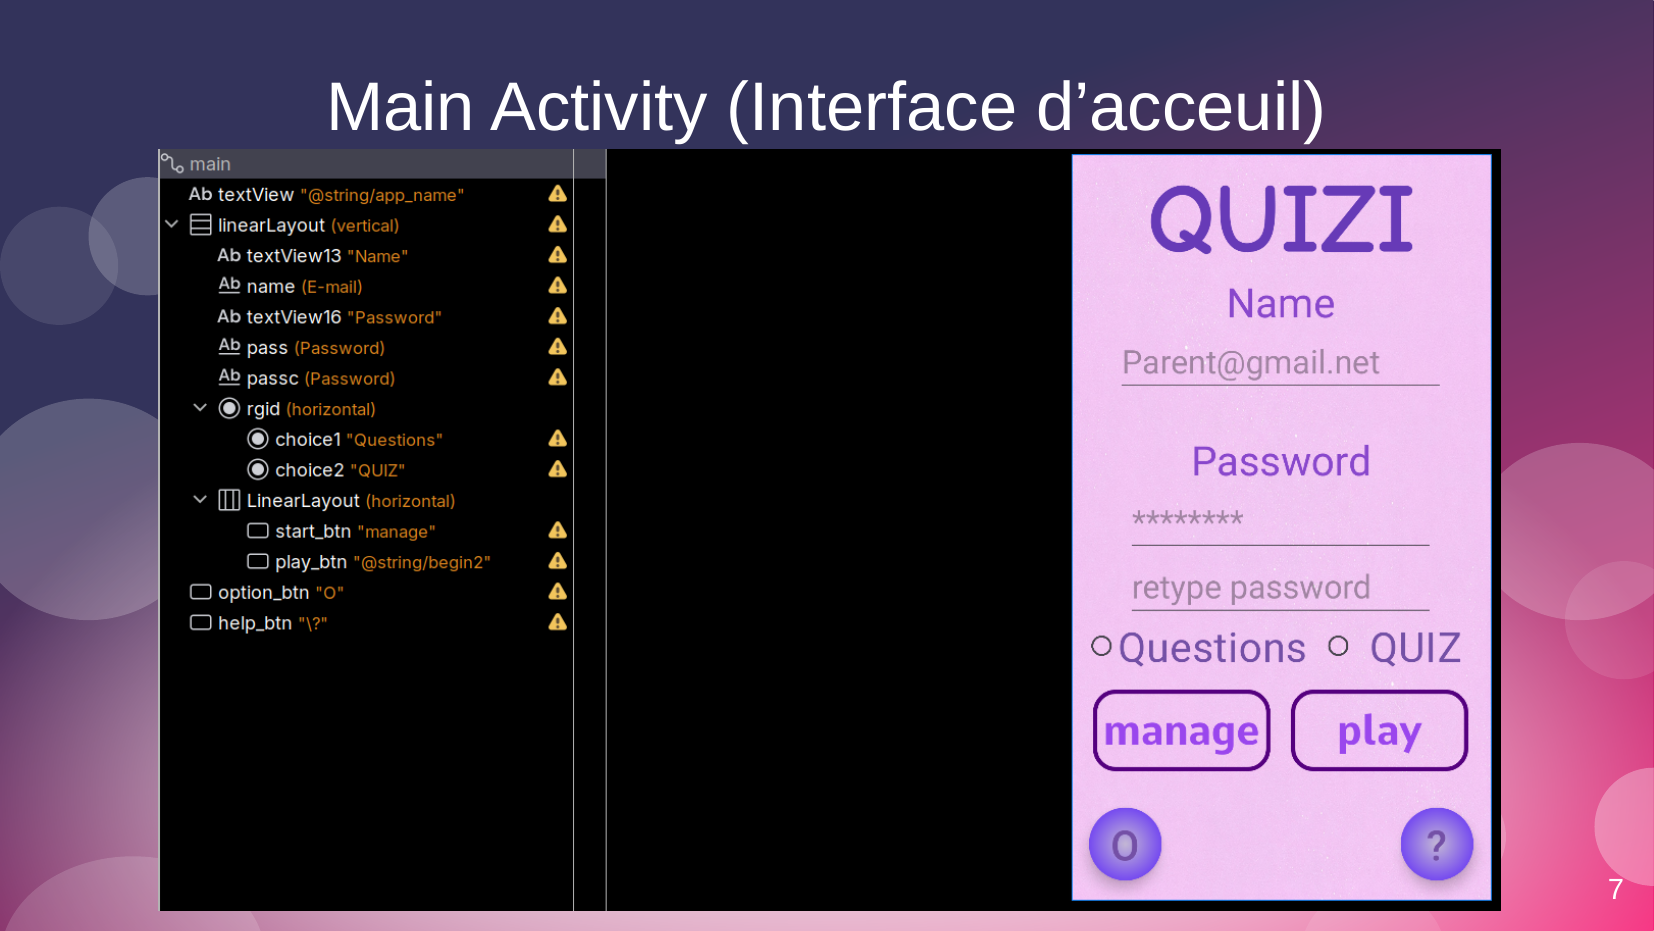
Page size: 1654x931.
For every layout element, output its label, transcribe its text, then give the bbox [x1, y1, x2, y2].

picture [158, 149, 1501, 911]
title Main Activity (Interface d’acceuil) [88, 25, 1565, 188]
